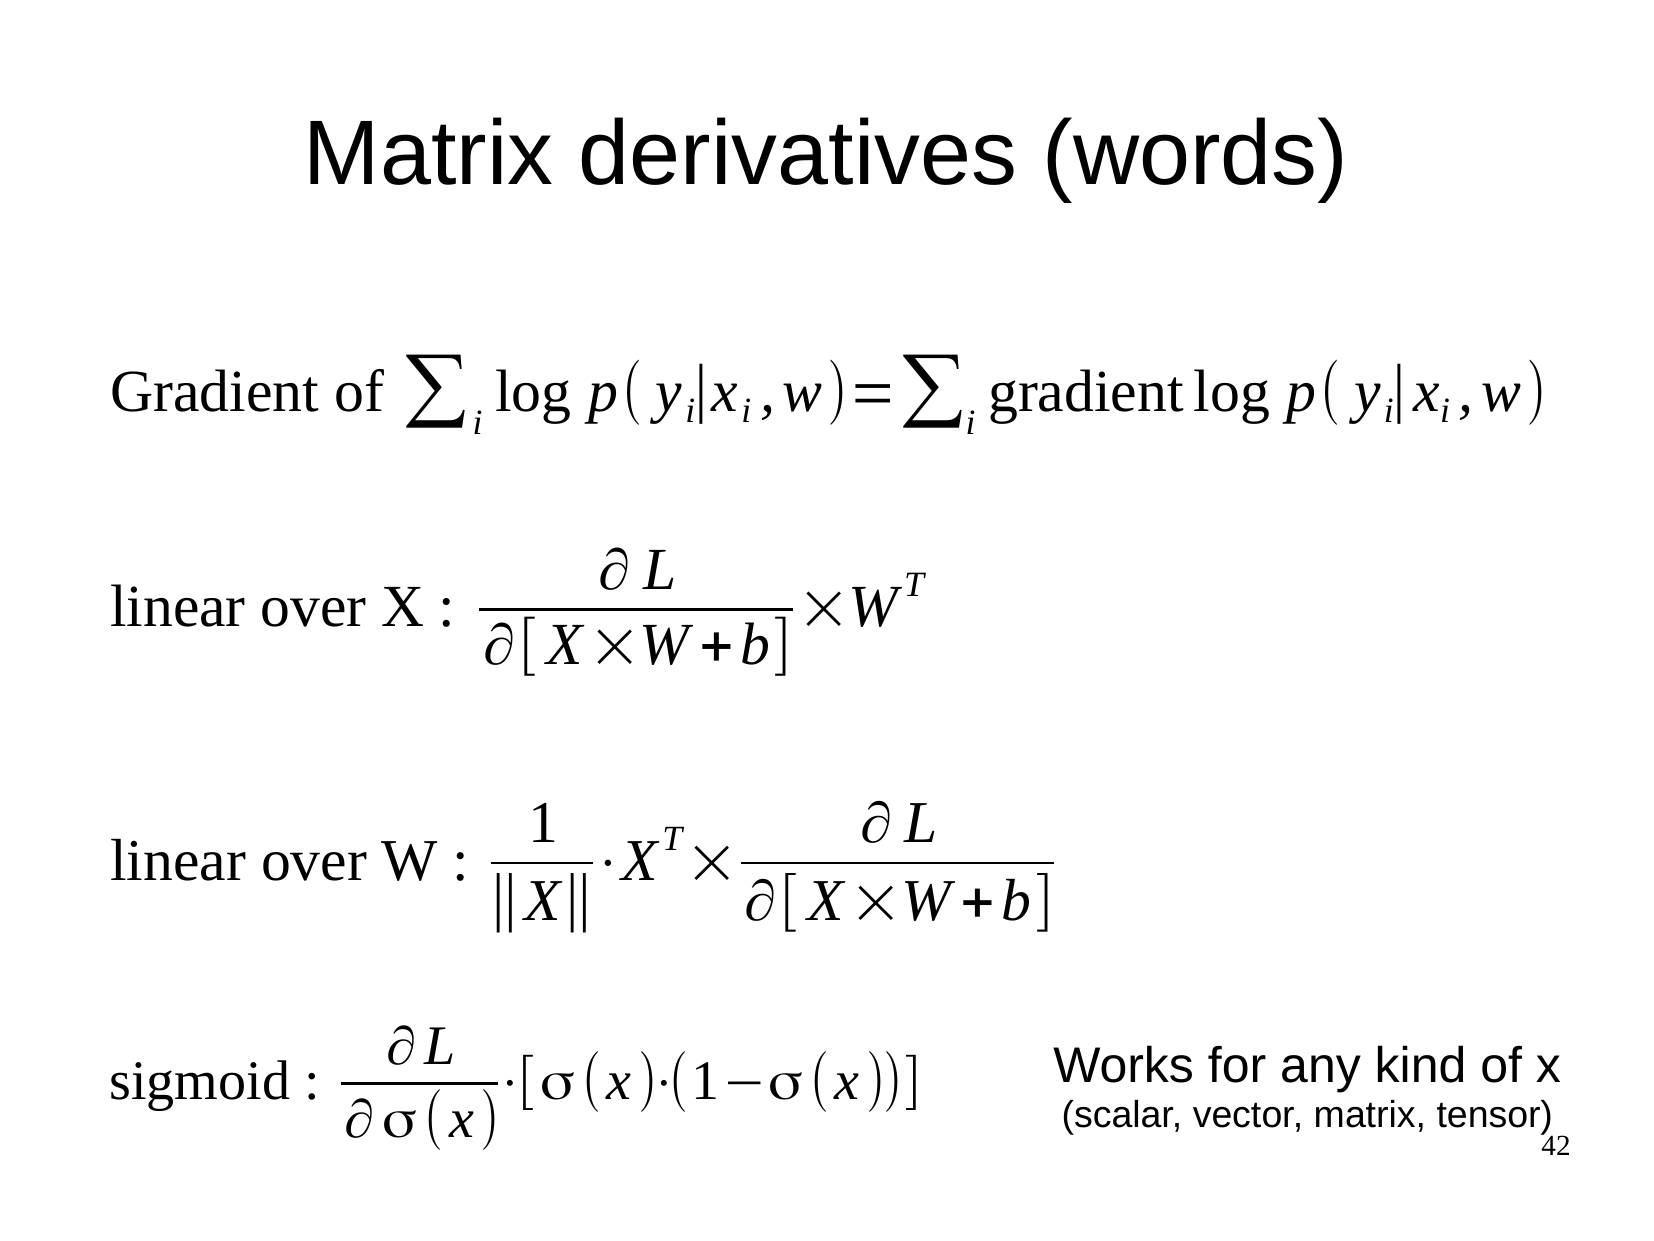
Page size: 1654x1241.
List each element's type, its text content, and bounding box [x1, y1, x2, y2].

chart [95, 537, 943, 681]
chart [95, 1015, 936, 1153]
text_box Works for any kind of x (scalar, vector, matrix, tensor) [1038, 1030, 1577, 1144]
title Matrix derivatives (words) [82, 49, 1571, 257]
chart [95, 348, 1562, 443]
chart [95, 791, 1073, 935]
